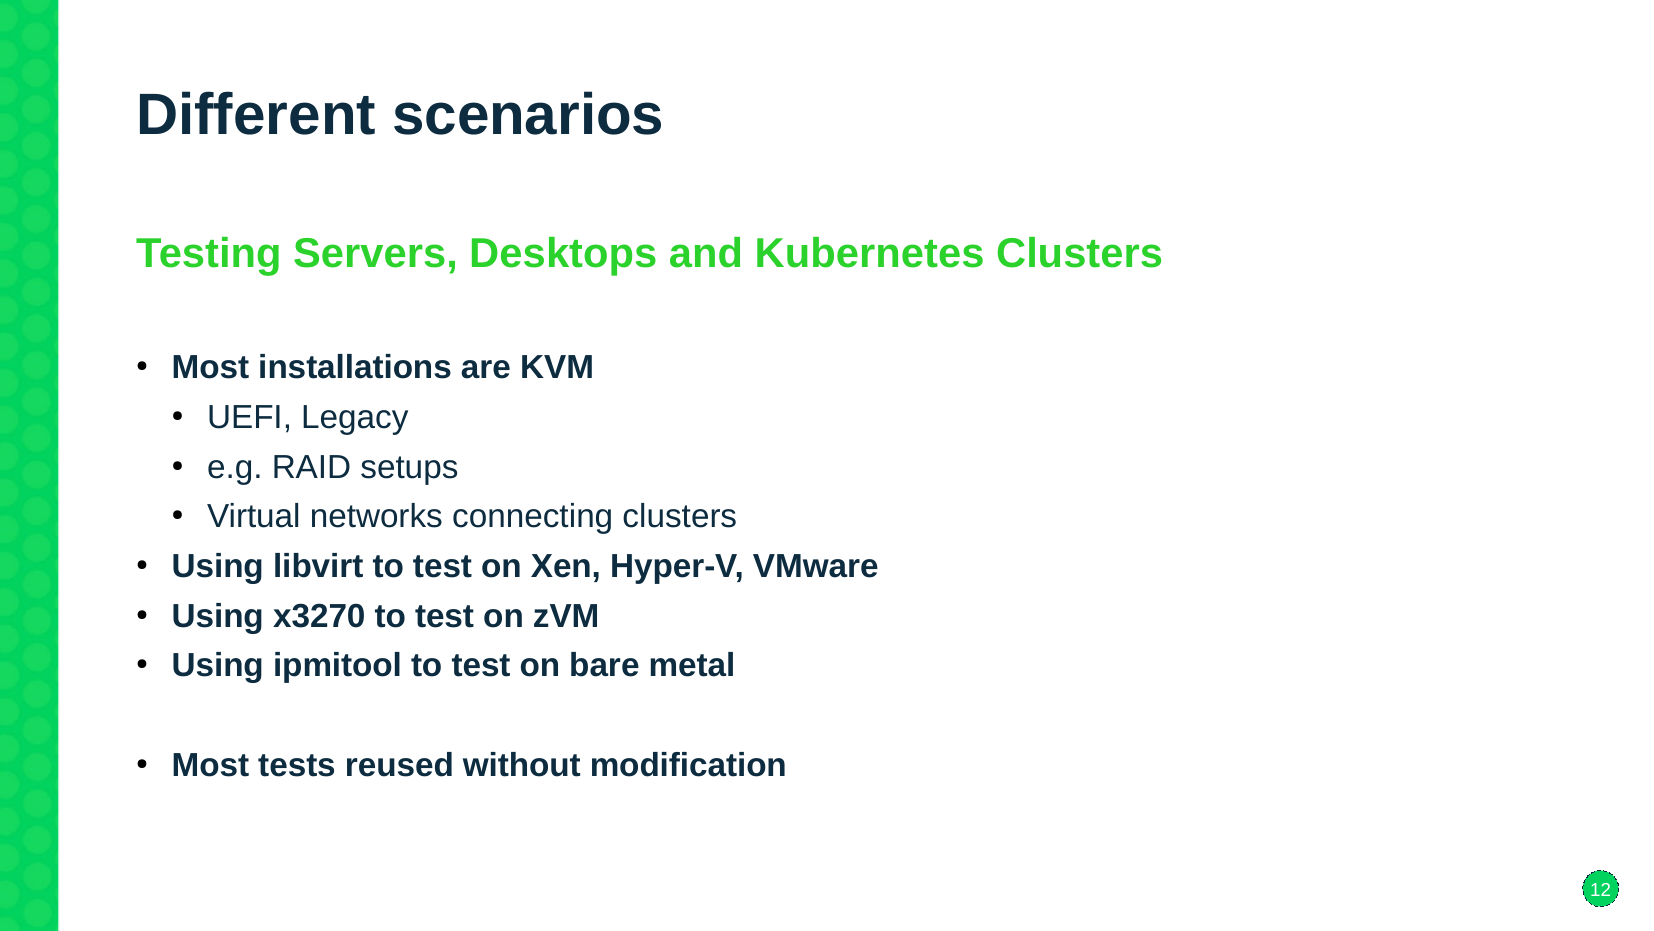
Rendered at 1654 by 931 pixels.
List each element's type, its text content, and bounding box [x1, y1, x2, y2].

list Testing Servers, Desktops and Kubernetes Clusters Most installations are KVM UEFI, Legacy e.g. RAID setups Virtual networks connecting clusters Using libvirt to test on Xen, Hyper-V, VMware Using x3270 to test on zVM Using ipmitool to test on bare metal Most tests reused without modification [121, 217, 1531, 825]
picture [0, 0, 76, 931]
title Different scenarios [121, 37, 1531, 193]
